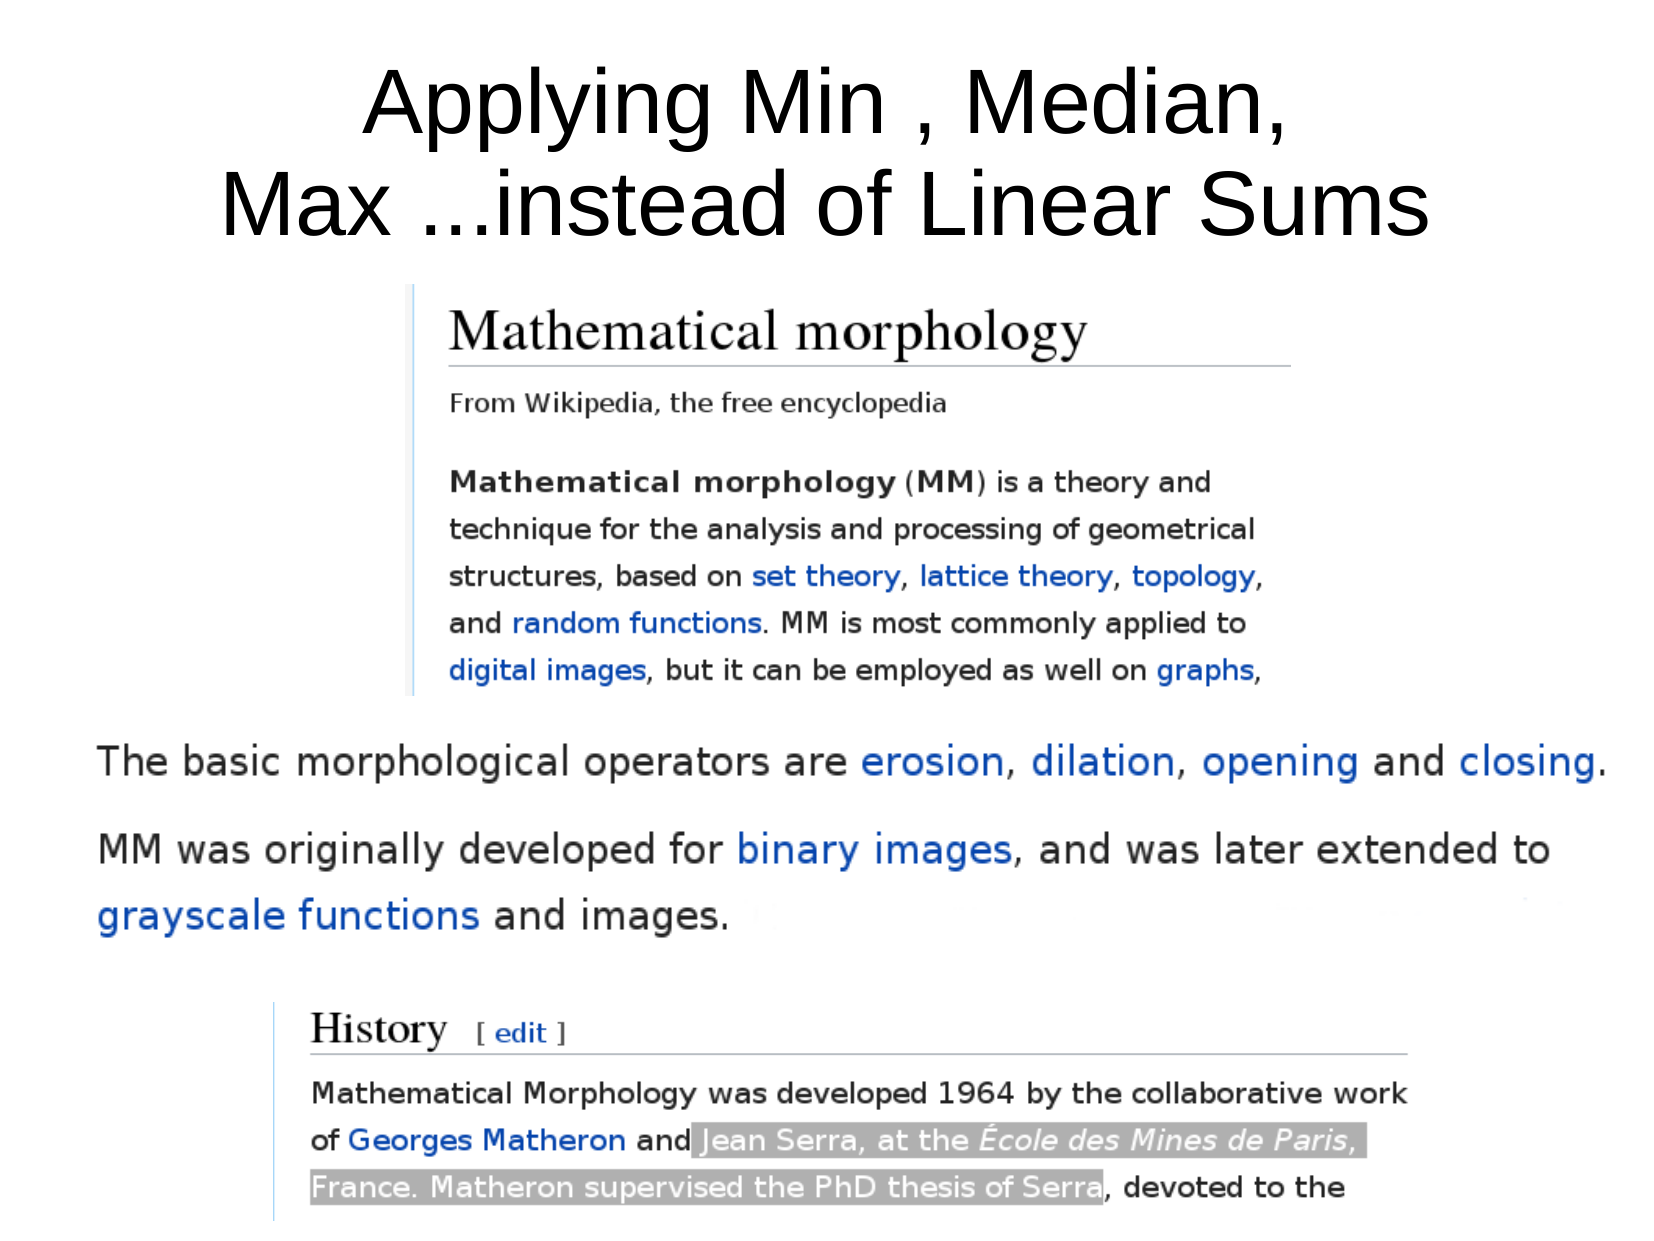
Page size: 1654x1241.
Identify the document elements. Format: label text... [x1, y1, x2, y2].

picture [405, 284, 1291, 696]
picture [273, 1002, 1426, 1221]
title Applying Min , Median, Max ...instead of Linear Sums [82, 49, 1571, 257]
picture [90, 734, 1621, 944]
